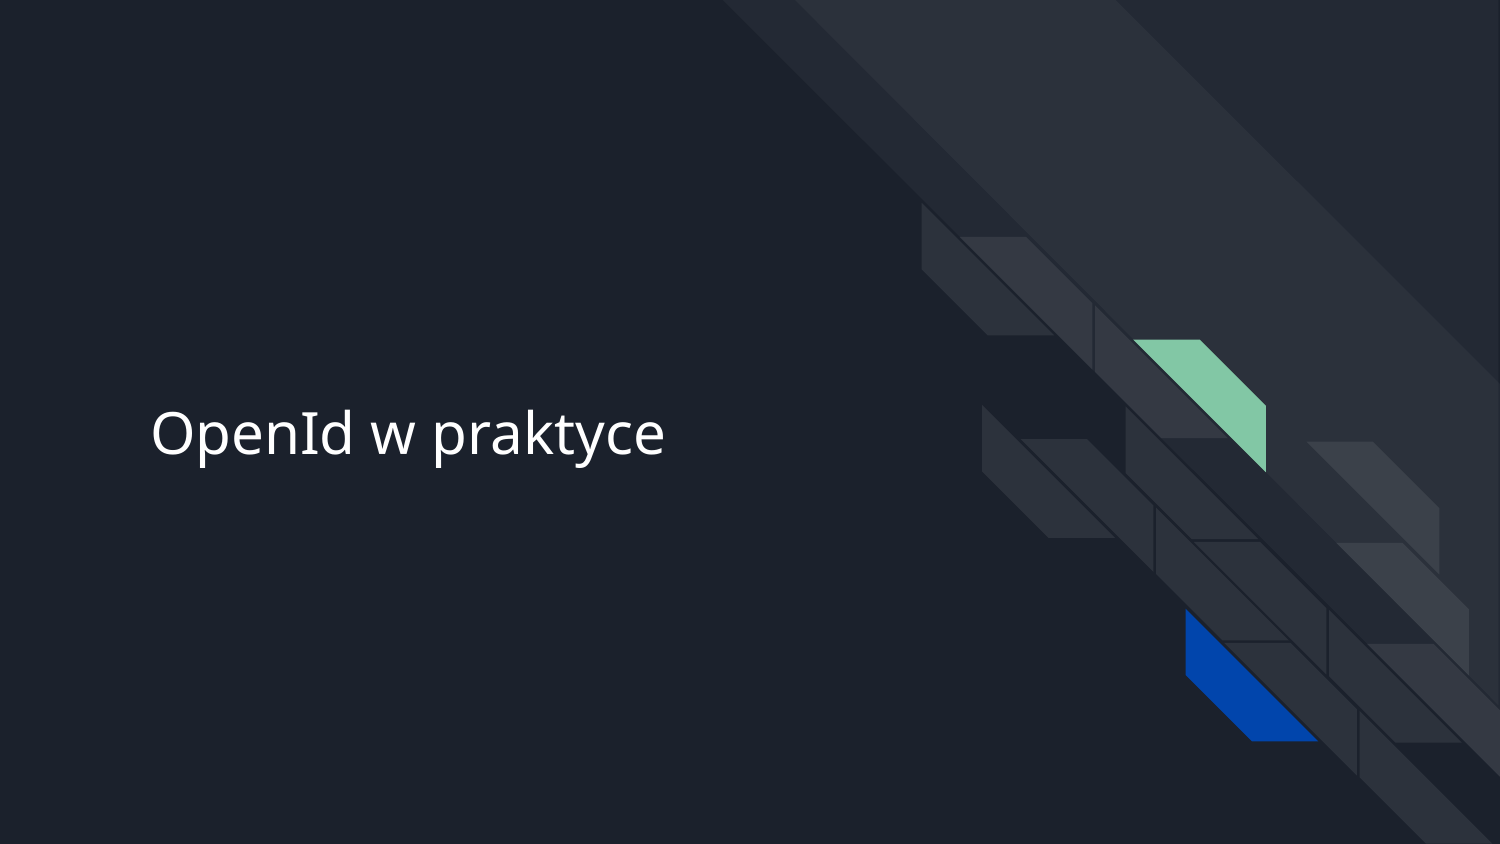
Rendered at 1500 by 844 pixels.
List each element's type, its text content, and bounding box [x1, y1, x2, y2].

title OpenId w praktyce [135, 336, 888, 526]
